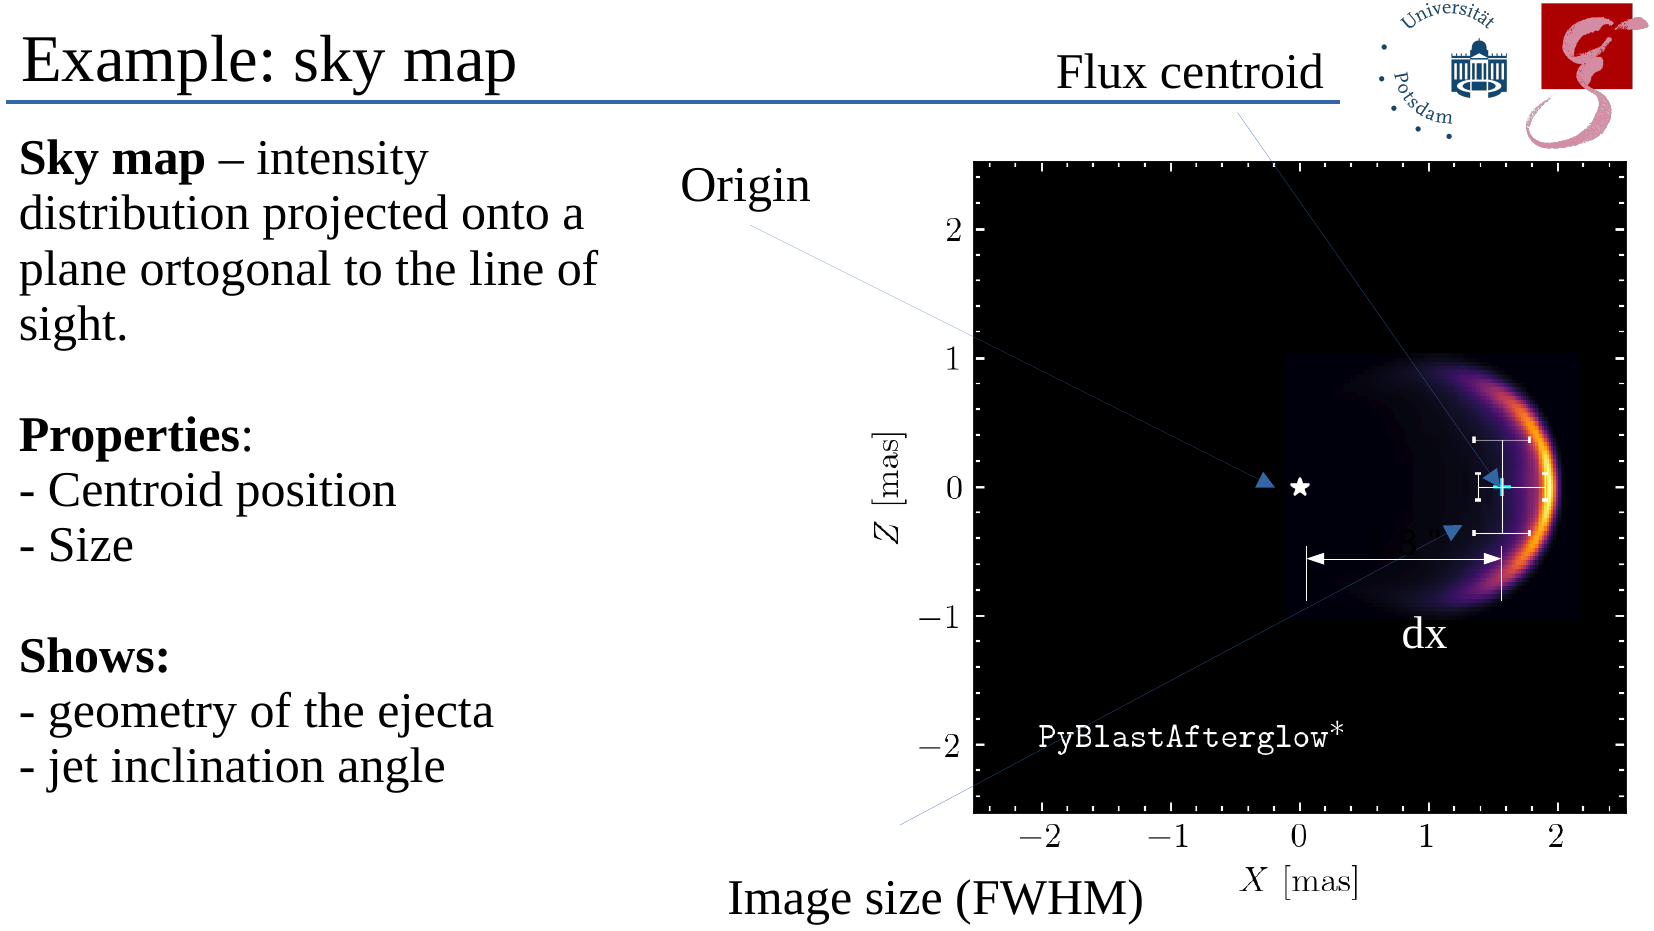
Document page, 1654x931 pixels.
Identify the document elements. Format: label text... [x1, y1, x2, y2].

text_box Origin [665, 150, 826, 215]
text_box dx [1386, 600, 1463, 661]
text_box Flux centroid [1041, 37, 1340, 102]
text_box Image size (FWHM) [712, 862, 1160, 928]
picture [862, 0, 1654, 901]
title Example: sky map [20, 0, 1375, 118]
text_box Sky map – intensity distribution projected onto a plane ortogonal to the line of sight. Properties: - Centroid position - Size Shows: - geometry of the ejecta - jet inclination angle [4, 122, 676, 790]
